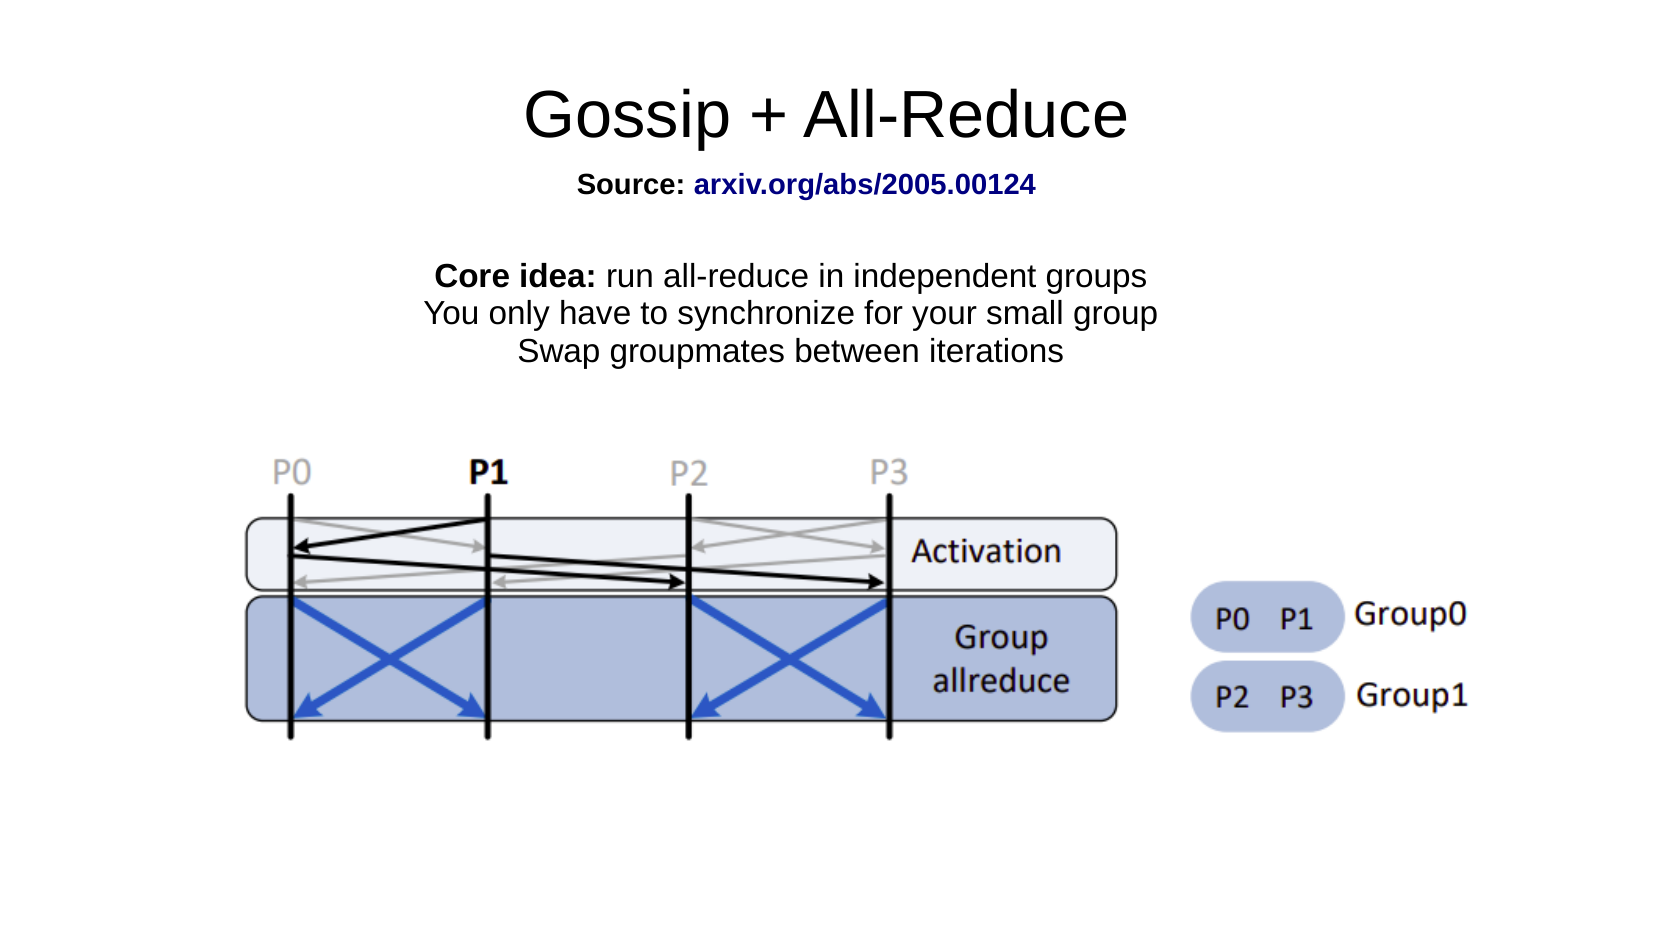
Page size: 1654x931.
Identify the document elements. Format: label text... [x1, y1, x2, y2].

text_box Source: arxiv.org/abs/2005.00124 [500, 160, 1114, 218]
picture [209, 450, 1497, 765]
text_box Core idea: run all-reduce in independent groups You only have to synchronize for your small group Swap groupmates between iterations [367, 250, 1215, 377]
title Gossip + All-Reduce [82, 37, 1571, 193]
